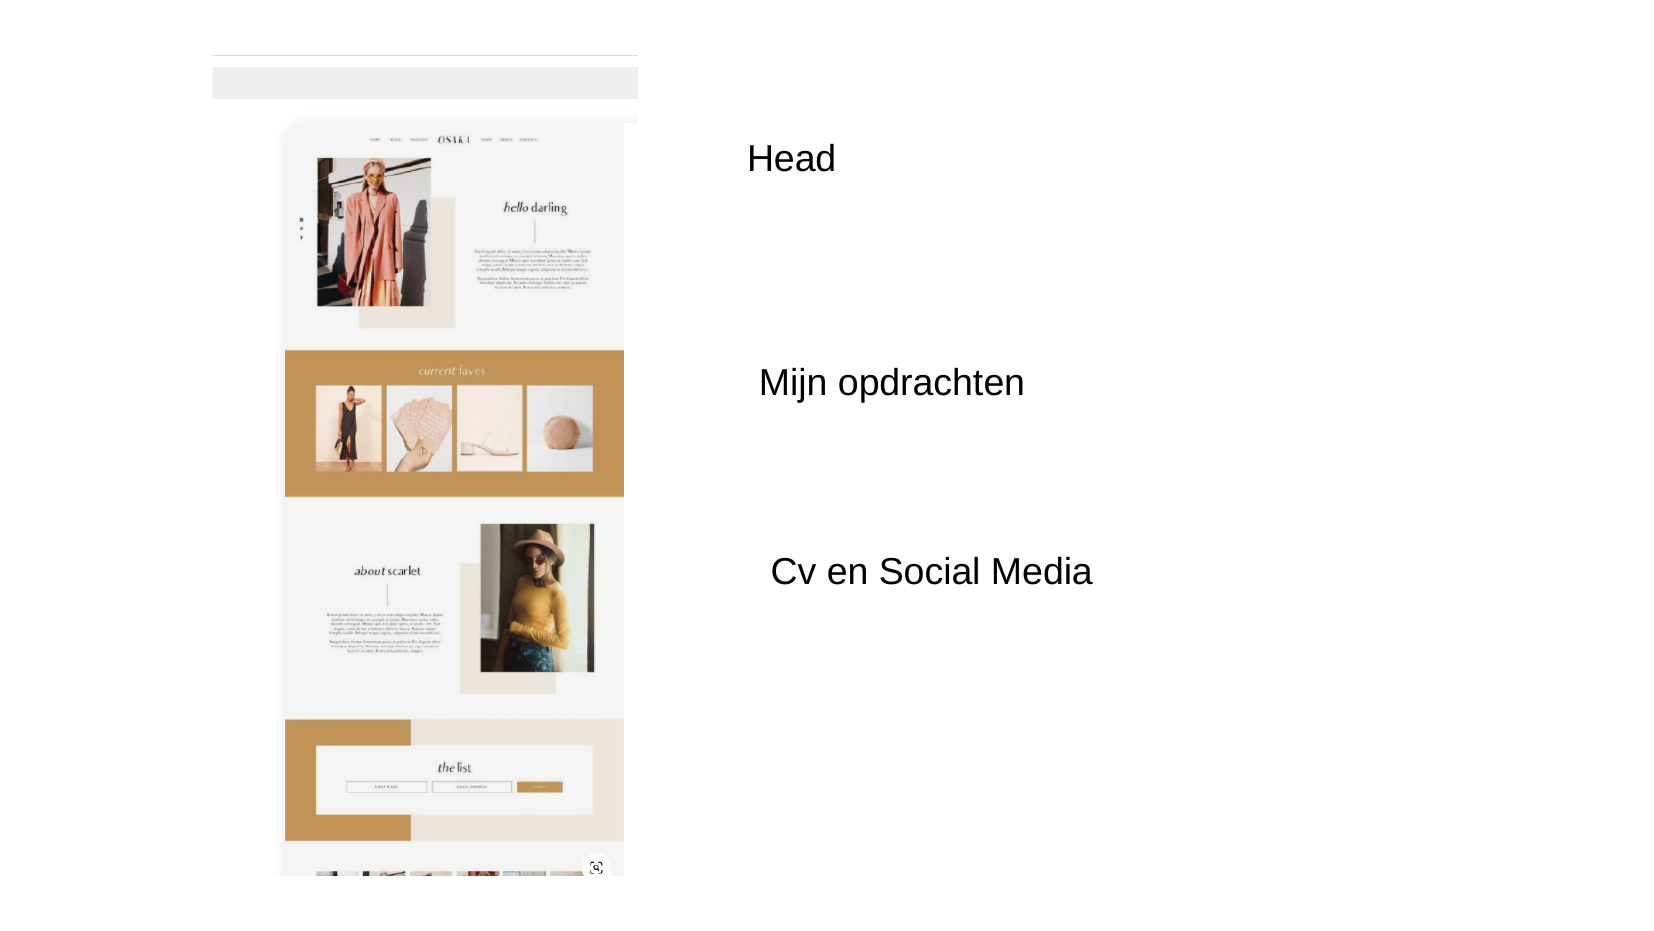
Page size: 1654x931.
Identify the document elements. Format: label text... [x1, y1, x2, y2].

text_box Head [732, 129, 1087, 187]
text_box Cv en Social Media [755, 543, 1252, 643]
text_box Mijn opdrachten [744, 354, 1052, 412]
picture [212, 47, 638, 876]
